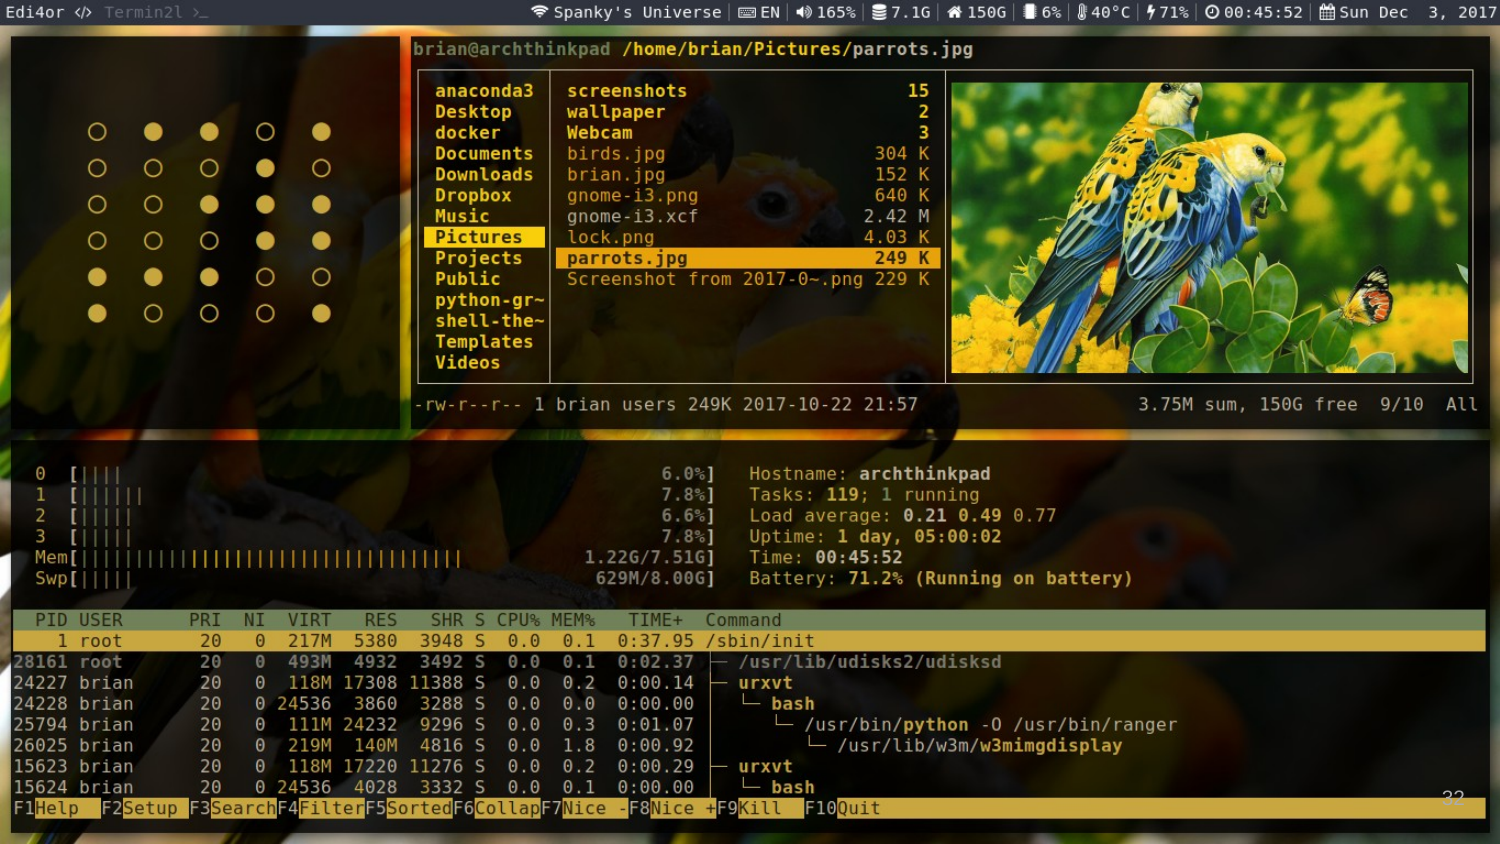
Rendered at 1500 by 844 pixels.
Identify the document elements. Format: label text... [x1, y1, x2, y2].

slide_number <number> [1389, 764, 1480, 830]
picture [0, 0, 1500, 844]
